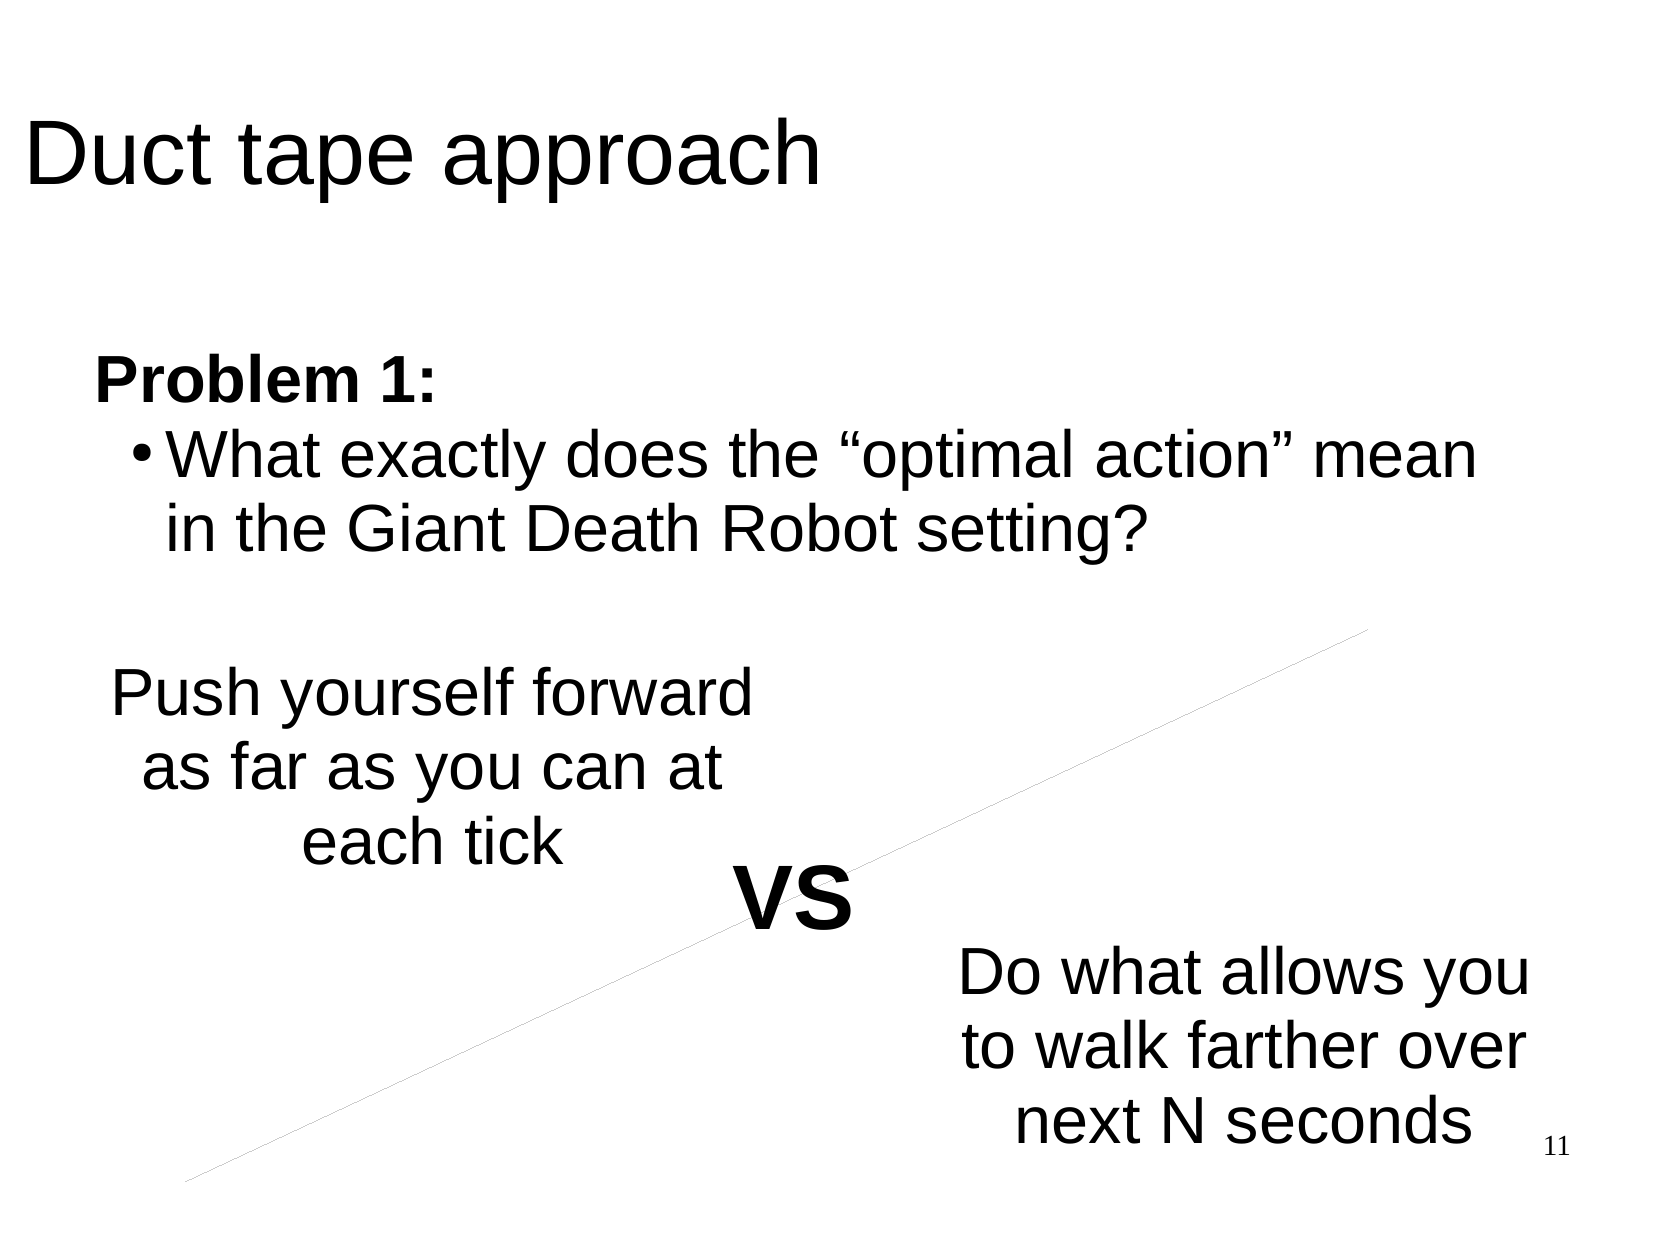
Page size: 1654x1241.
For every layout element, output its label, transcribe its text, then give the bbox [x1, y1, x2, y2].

text_box Do what allows you to walk farther over next N seconds [911, 933, 1543, 1159]
text_box Push yourself forward as far as you can at each tick [29, 654, 766, 880]
title Duct tape approach [23, 49, 1512, 257]
text_box VS [621, 846, 896, 950]
text_box Problem 1: What exactly does the “optimal action” mean in the Giant Death Robot setting? [80, 334, 1504, 873]
